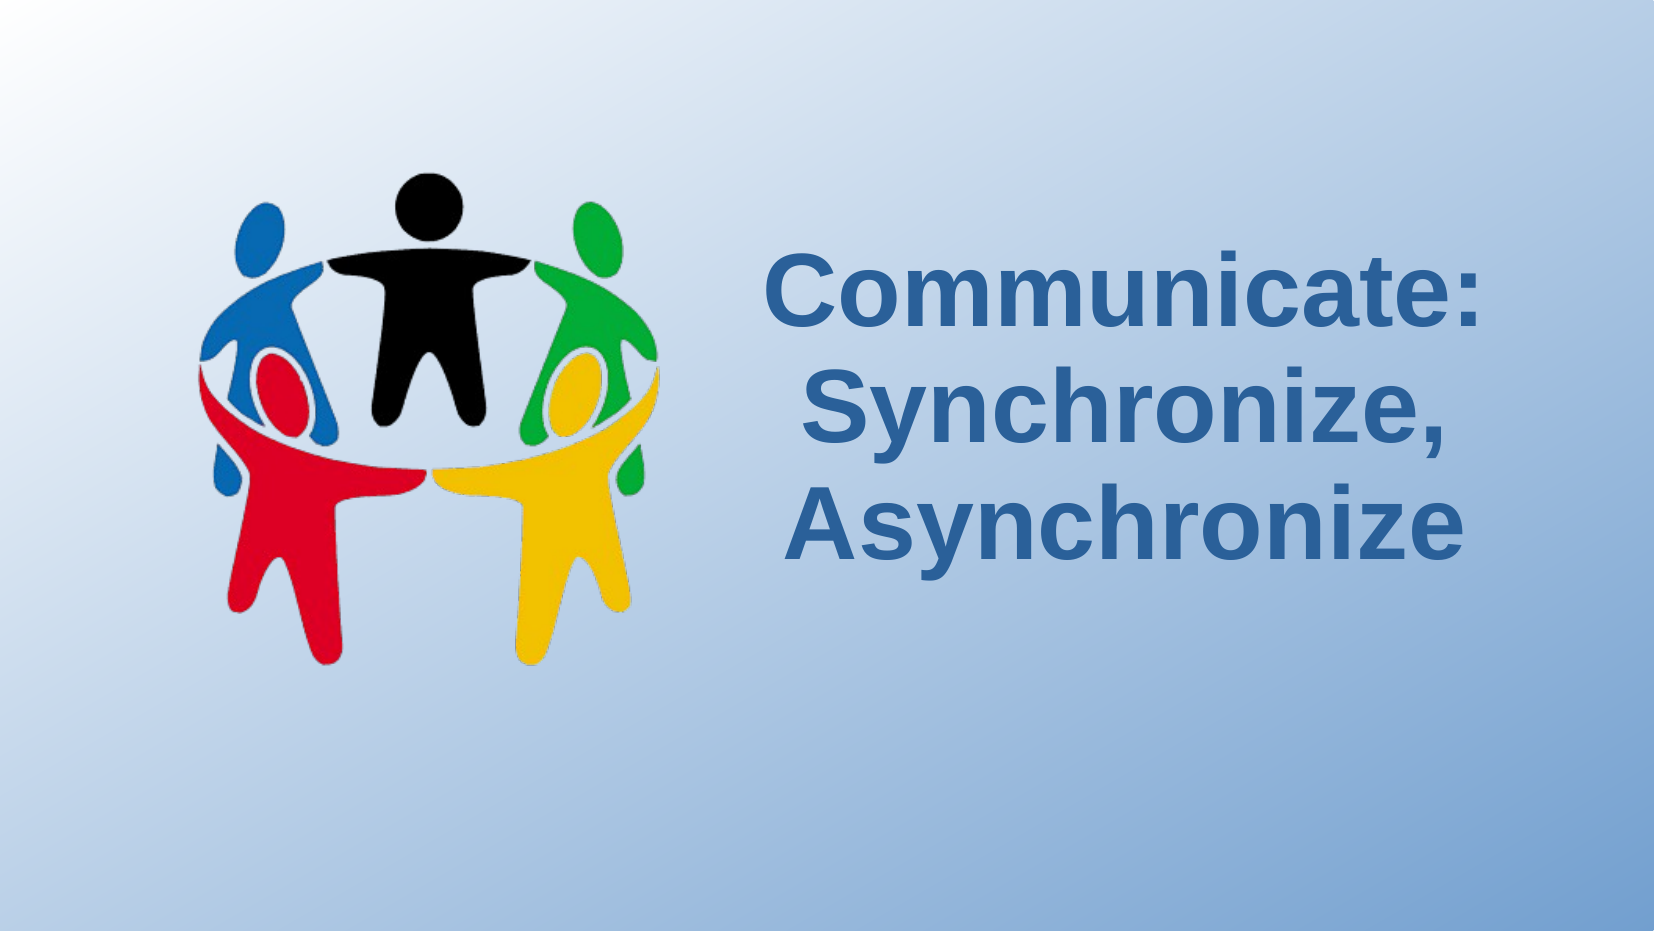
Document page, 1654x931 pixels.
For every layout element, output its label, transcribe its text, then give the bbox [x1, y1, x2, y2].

text_box Communicate: Synchronize, Asynchronize [713, 225, 1576, 682]
picture [150, 149, 713, 689]
